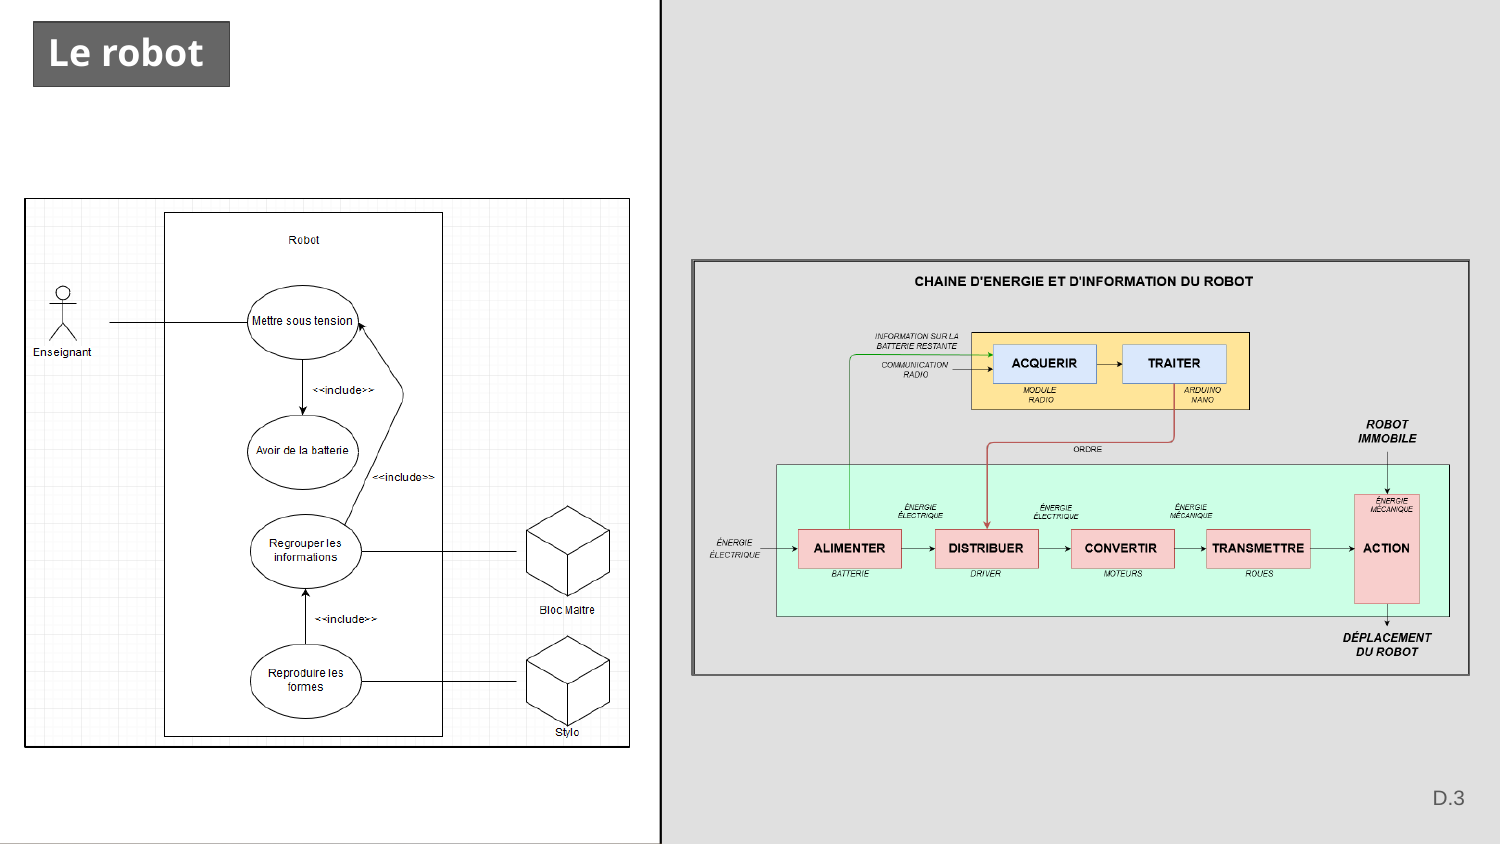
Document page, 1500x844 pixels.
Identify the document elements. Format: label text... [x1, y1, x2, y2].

slide_number D.3 [1389, 764, 1480, 830]
picture [25, 199, 629, 746]
picture [661, 0, 1500, 844]
title Le robot [32, 30, 693, 90]
text_box [0, 0, 660, 844]
